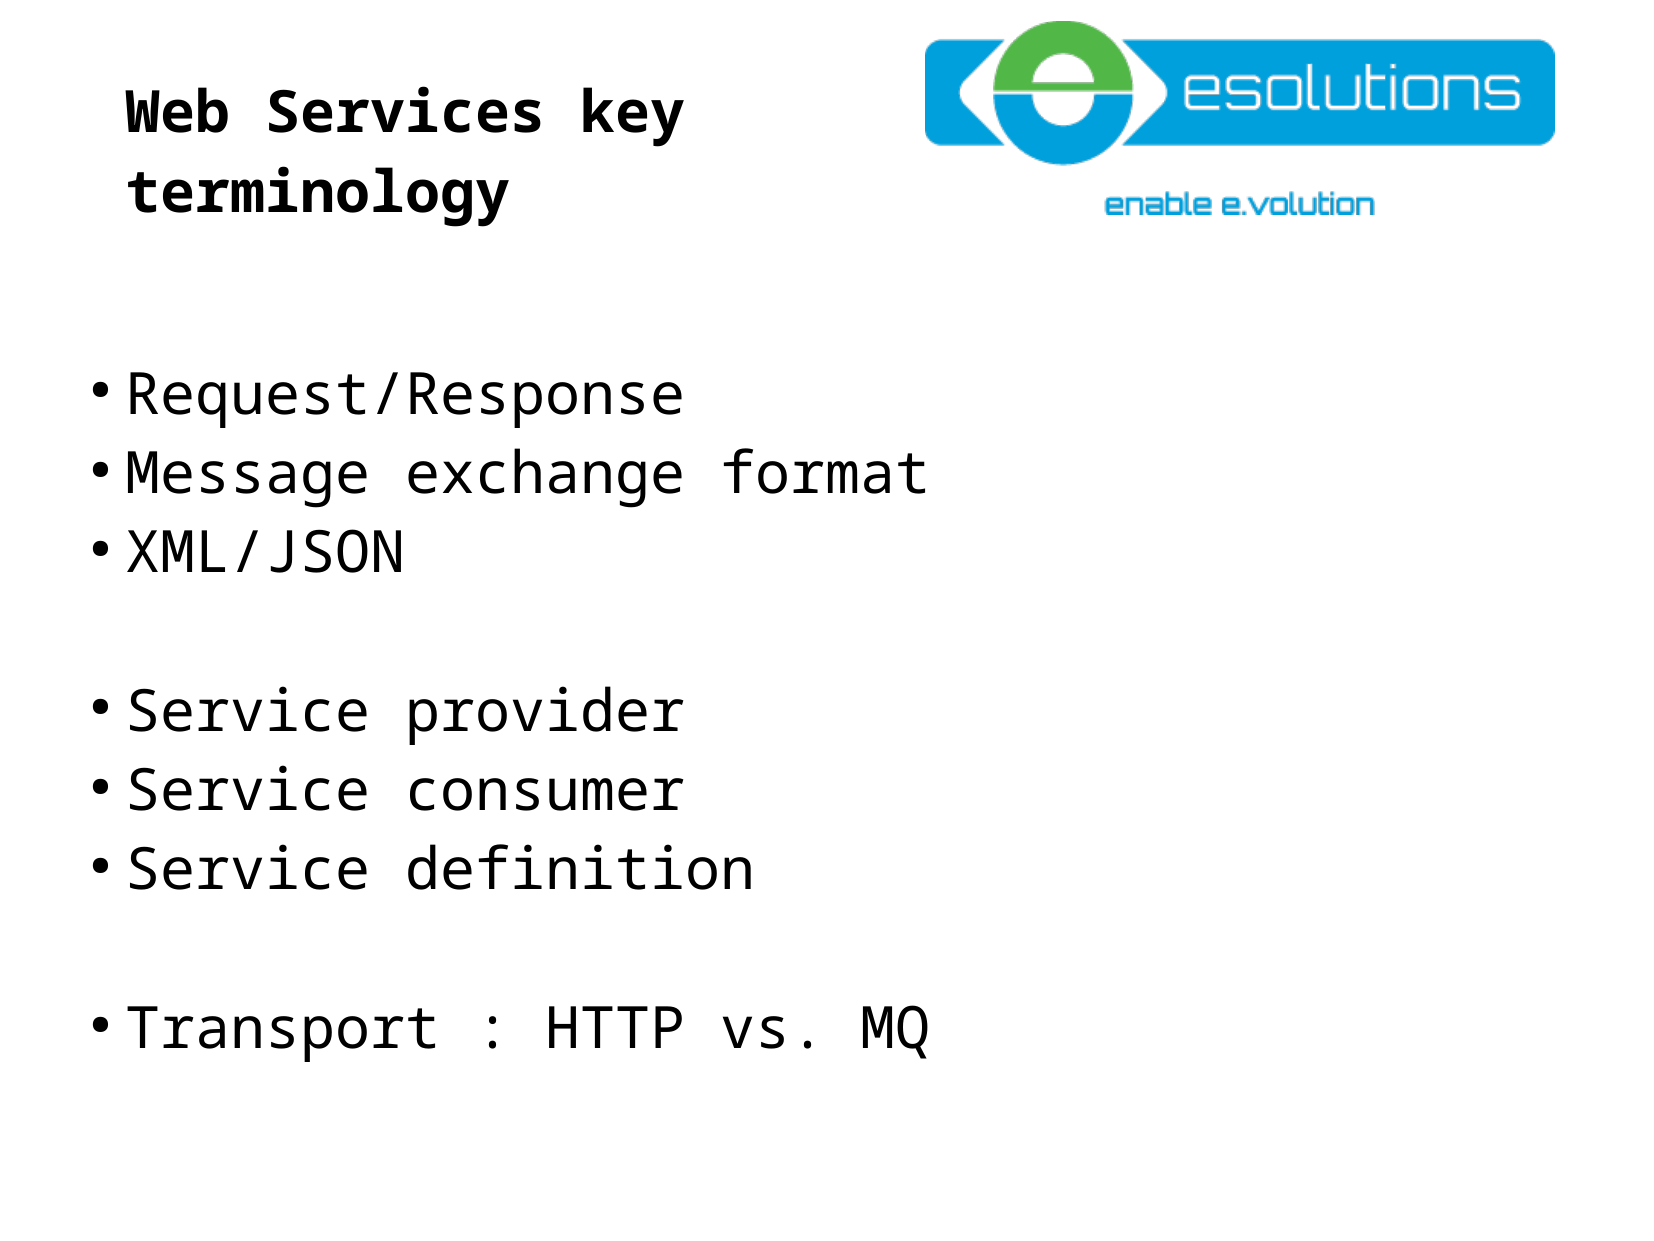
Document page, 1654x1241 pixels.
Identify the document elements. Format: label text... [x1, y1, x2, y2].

picture [1325, 75, 1361, 110]
picture [1226, 75, 1261, 110]
picture [1267, 75, 1302, 110]
picture [925, 21, 1555, 215]
picture [1226, 201, 1236, 205]
text_box Web Services key terminology [75, 63, 916, 217]
picture [1307, 64, 1319, 110]
picture [1110, 201, 1120, 205]
picture [1340, 201, 1351, 211]
picture [1130, 201, 1139, 215]
picture [1485, 75, 1521, 110]
picture [1403, 75, 1438, 110]
picture [1185, 75, 1220, 110]
picture [1366, 64, 1385, 110]
picture [1169, 201, 1179, 211]
picture [1197, 201, 1208, 205]
picture [1444, 75, 1479, 110]
picture [1390, 75, 1396, 110]
picture [1360, 201, 1370, 215]
subtitle Request/Response Message exchange format XML/JSON Service provider Service consumer Service definition Transport : HTTP vs. MQ [90, 255, 1571, 1084]
